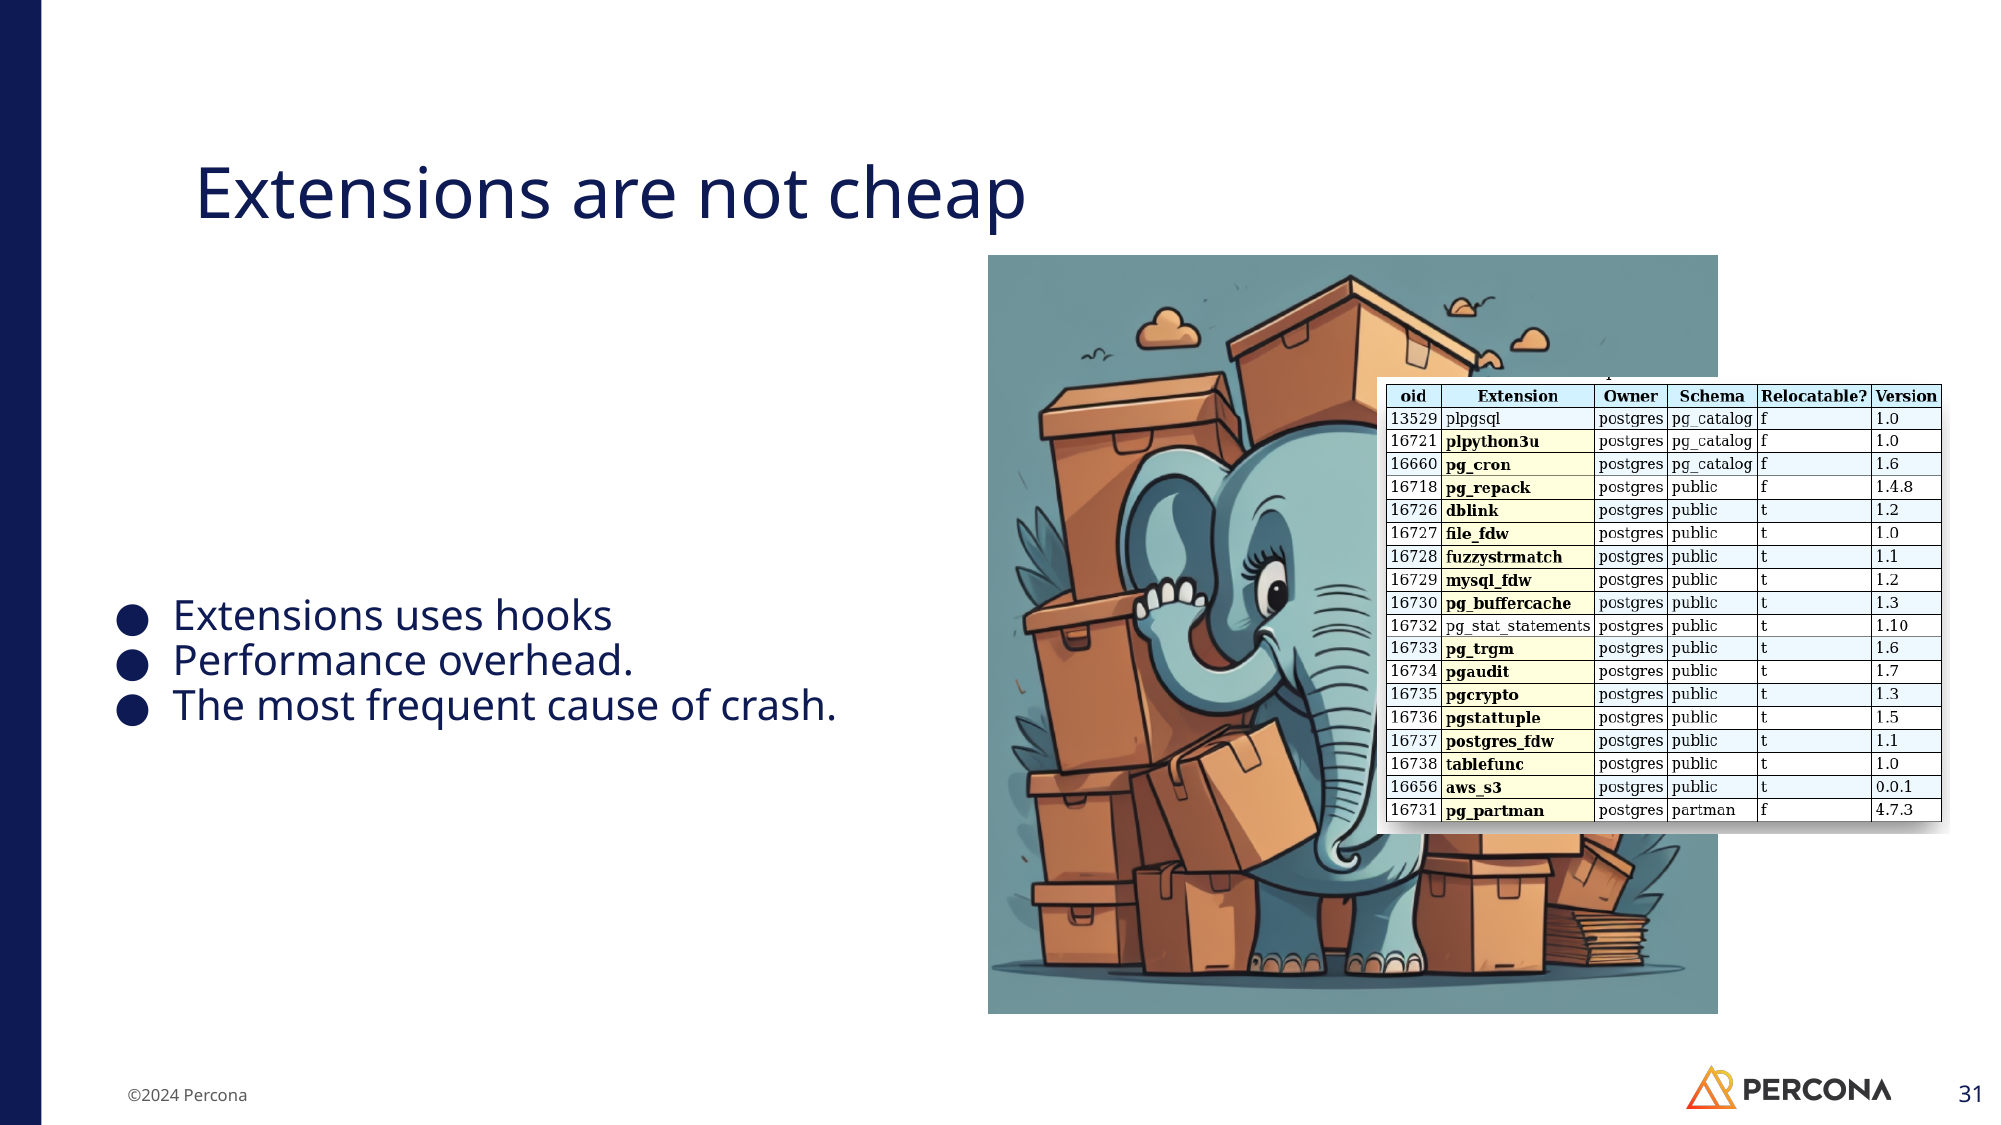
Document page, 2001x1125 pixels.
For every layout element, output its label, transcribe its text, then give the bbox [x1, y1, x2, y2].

title Extensions are not cheap [179, 124, 1835, 266]
picture [988, 255, 1950, 1014]
slide_number <number> [1748, 1065, 2000, 1125]
picture [1686, 1065, 1748, 1109]
list Extensions uses hooks Performance overhead. The most frequent cause of crash. [82, 310, 908, 1014]
